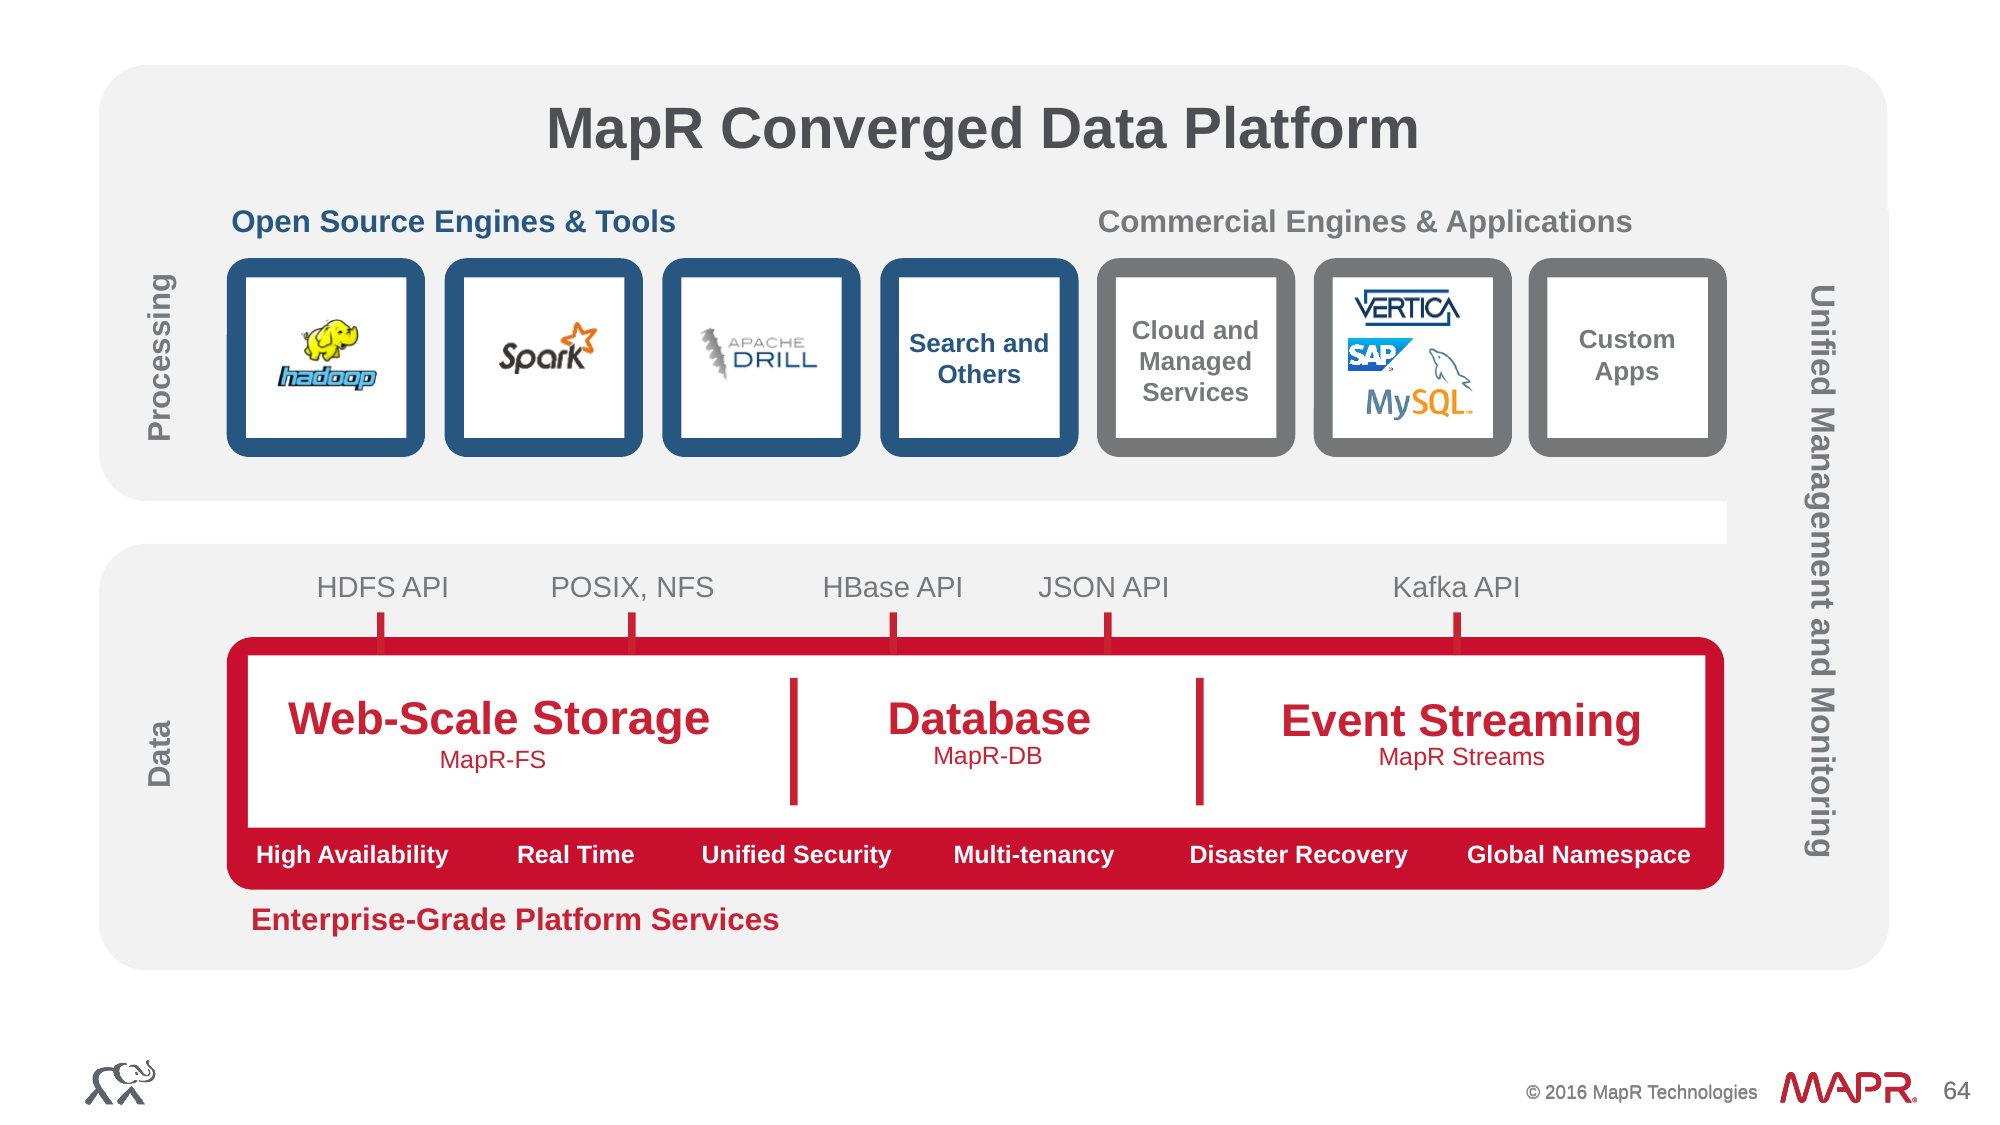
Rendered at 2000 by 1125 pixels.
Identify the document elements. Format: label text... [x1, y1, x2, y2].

text_box HDFS API [285, 561, 482, 612]
text_box Real Time [479, 831, 671, 877]
text_box Disaster Recovery [1173, 831, 1418, 877]
text_box Unified Management and Monitoring [1797, 195, 1853, 948]
text_box MapR Converged Data Platform [140, 82, 1827, 168]
text_box Processing [131, 225, 184, 491]
text_box Unified Security [671, 831, 900, 877]
text_box Web-Scale Storage [246, 679, 753, 752]
text_box JSON API [1010, 561, 1199, 612]
text_box Data [131, 668, 184, 842]
text_box POSIX, NFS [512, 561, 753, 612]
text_box Multi-tenancy [900, 831, 1169, 877]
text_box Search and Others [893, 318, 1066, 397]
picture [273, 319, 380, 391]
text_box HBase API [797, 561, 990, 612]
text_box [98, 64, 1890, 971]
text_box MapR-DB [893, 751, 1084, 777]
text_box Kafka API [1332, 561, 1582, 612]
text_box MapR-FS [277, 736, 710, 782]
text_box High Availability [226, 831, 479, 877]
text_box Custom Apps [1546, 315, 1708, 393]
text_box Global Namespace [1418, 831, 1741, 877]
text_box Database [782, 681, 1197, 751]
picture [499, 322, 597, 374]
picture [694, 318, 824, 394]
text_box Open Source Engines & Tools [216, 194, 730, 247]
text_box Event Streaming [1214, 683, 1709, 754]
picture [1348, 341, 1474, 421]
text_box Enterprise-Grade Platform Services [236, 892, 911, 945]
text_box Cloud and Managed Services [1115, 305, 1277, 415]
text_box Commercial Engines & Applications [1083, 193, 1736, 246]
picture [1354, 289, 1460, 326]
picture [75, 1038, 167, 1125]
text_box MapR Streams [1283, 754, 1641, 779]
